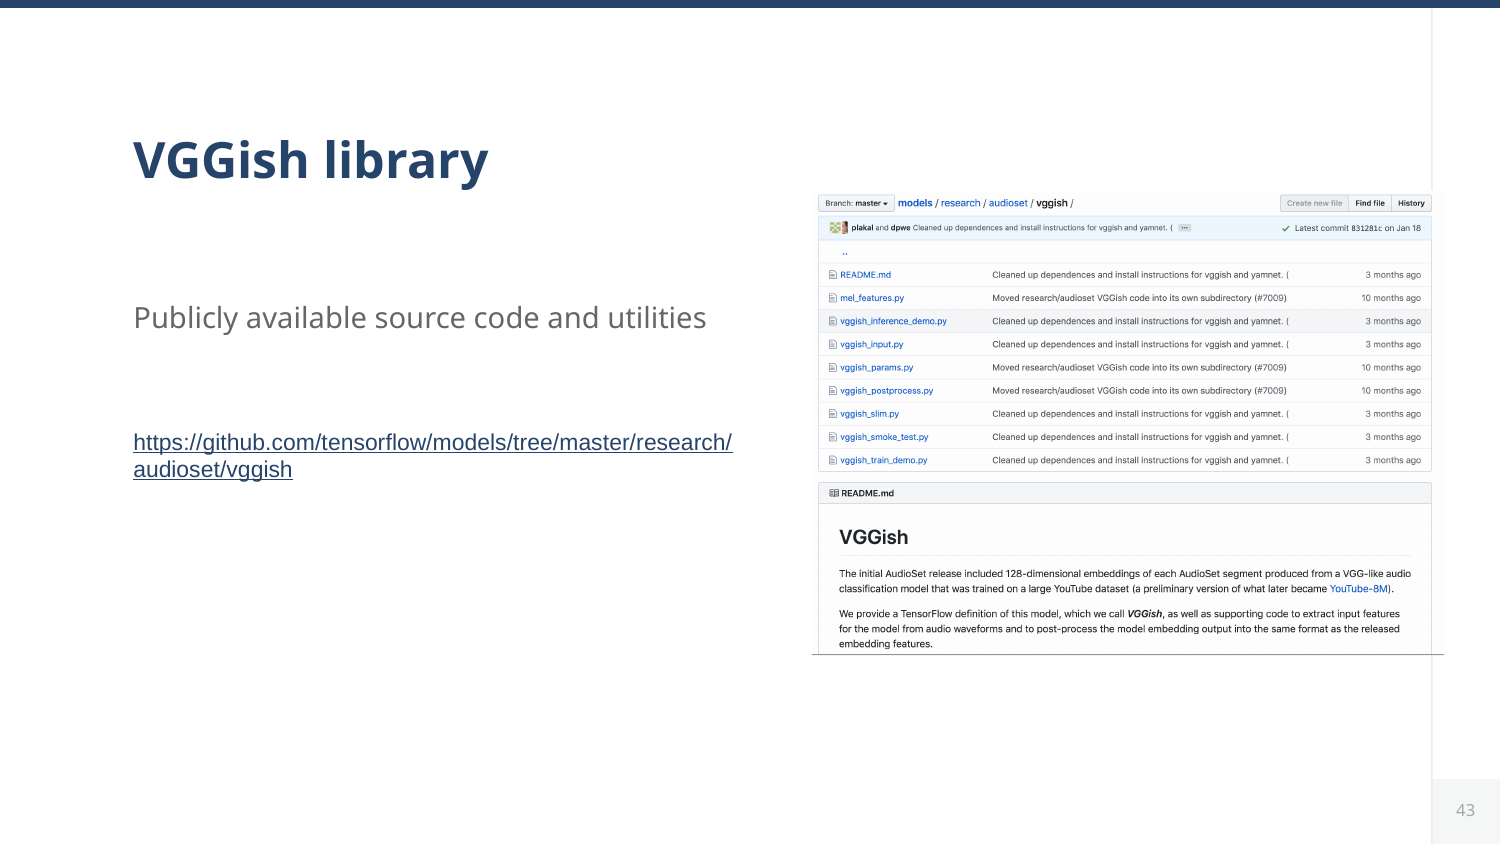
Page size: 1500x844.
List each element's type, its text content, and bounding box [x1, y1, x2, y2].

slide_number <number> [1400, 779, 1491, 844]
subtitle Publicly available source code and utilities [118, 284, 1432, 409]
list https://github.com/tensorflow/models/tree/master/research/audioset/vggish [118, 409, 750, 715]
title VGGish library [118, 113, 1432, 284]
picture [812, 190, 1446, 654]
